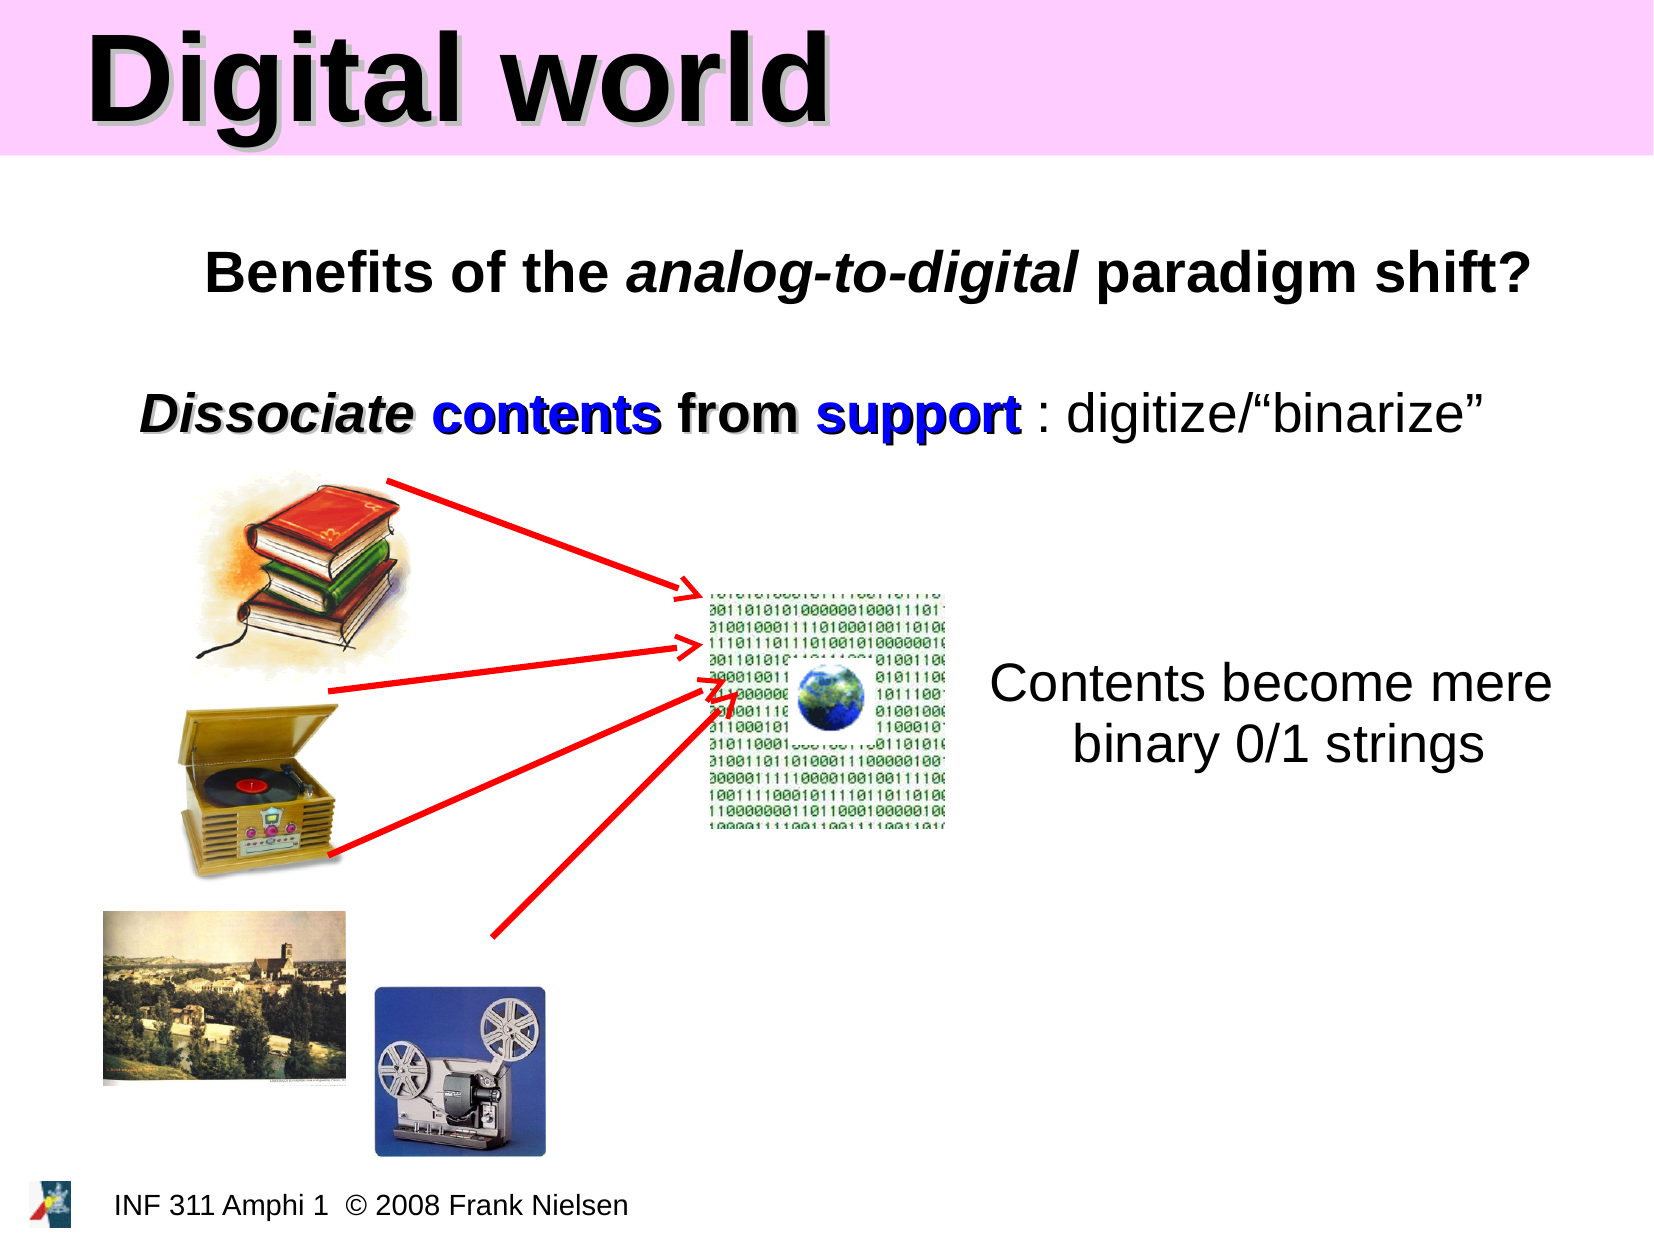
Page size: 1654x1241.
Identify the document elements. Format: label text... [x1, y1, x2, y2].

text_box Contents become mere binary 0/1 strings [975, 645, 1570, 782]
text_box Digital world [0, 0, 1654, 156]
picture [29, 1181, 71, 1228]
text_box Dissociate contents from support : digitize/“binarize” [109, 374, 1500, 1008]
picture [103, 911, 346, 1086]
picture [167, 697, 348, 883]
picture [788, 658, 875, 745]
picture [374, 986, 546, 1157]
text_box Benefits of the analog-to-digital paradigm shift? [173, 232, 1549, 313]
picture [180, 452, 414, 685]
